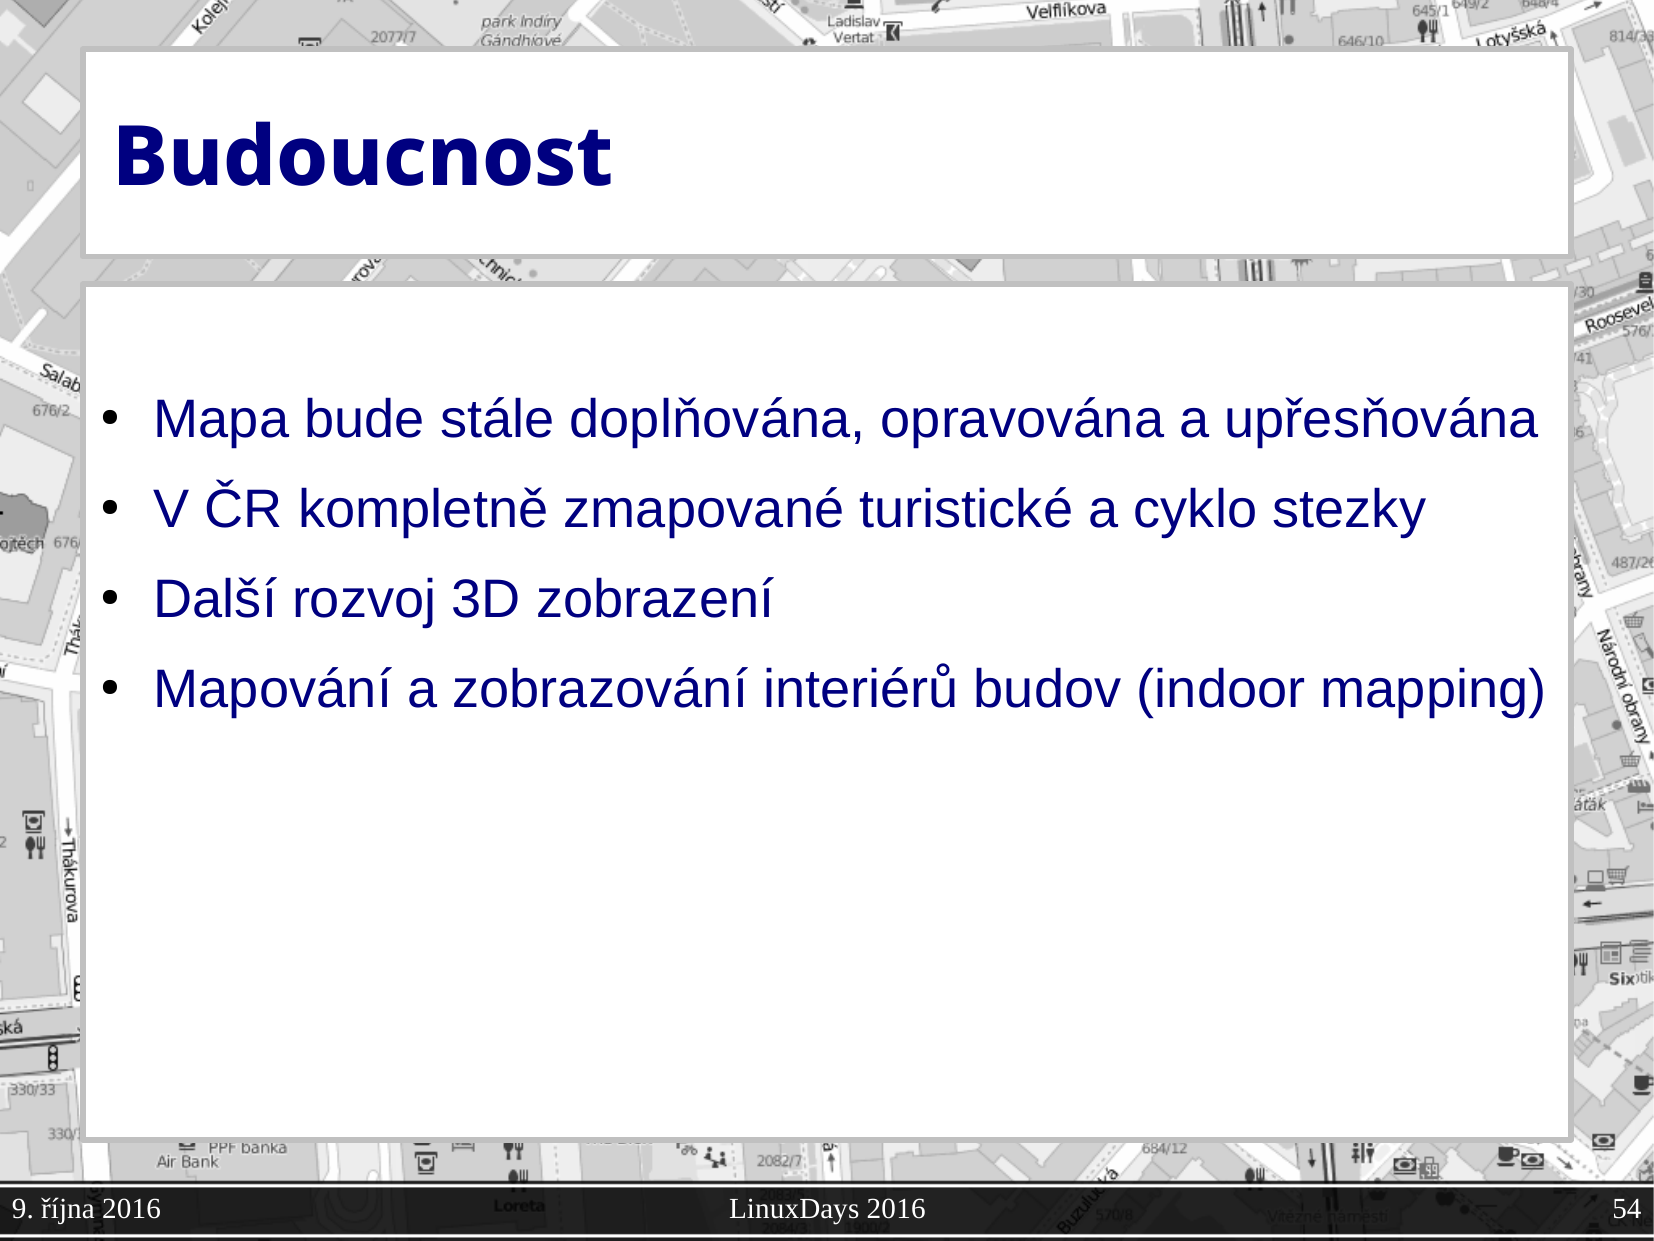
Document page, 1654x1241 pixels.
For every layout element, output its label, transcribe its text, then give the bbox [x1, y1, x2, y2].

title Budoucnost [82, 49, 1571, 257]
picture [0, 0, 1654, 1241]
list Mapa bude stále doplňována, opravována a upřesňována V ČR kompletně zmapované turistické a cyklo stezky Další rozvoj 3D zobrazení Mapování a zobrazování interiérů budov (indoor mapping) [82, 284, 1571, 1140]
